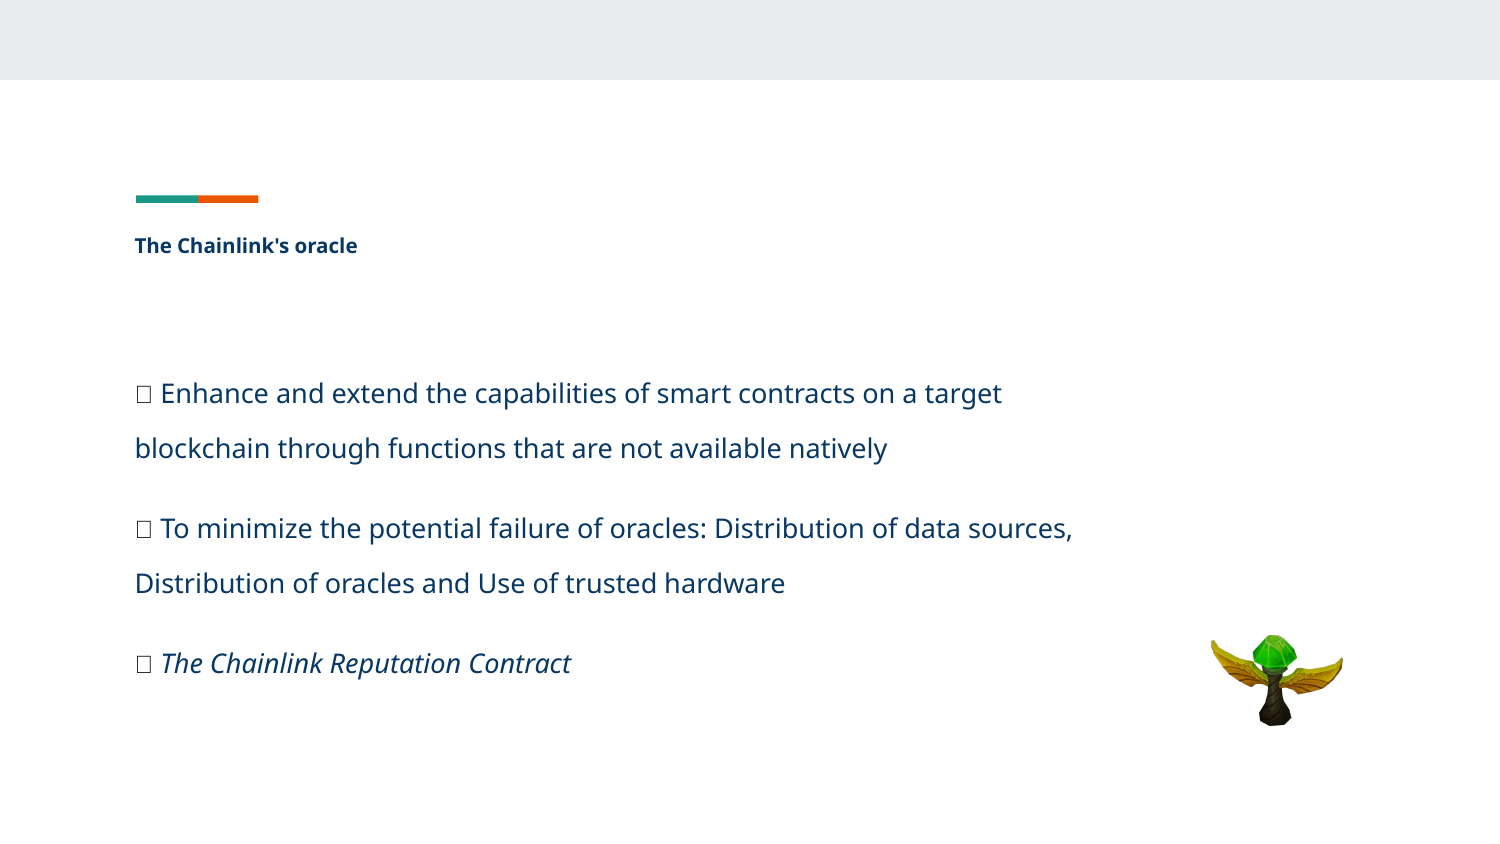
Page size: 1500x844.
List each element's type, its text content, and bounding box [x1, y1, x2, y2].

picture [1209, 618, 1344, 753]
list ✅ Enhance and extend the capabilities of smart contracts on a target blockchain through functions that are not available natively ✅ To minimize the potential failure of oracles: Distribution of data sources, Distribution of oracles and Use of trusted hardware ✅ The Chainlink Reputation Contract [119, 341, 1091, 788]
title The Chainlink's oracle [119, 216, 724, 305]
